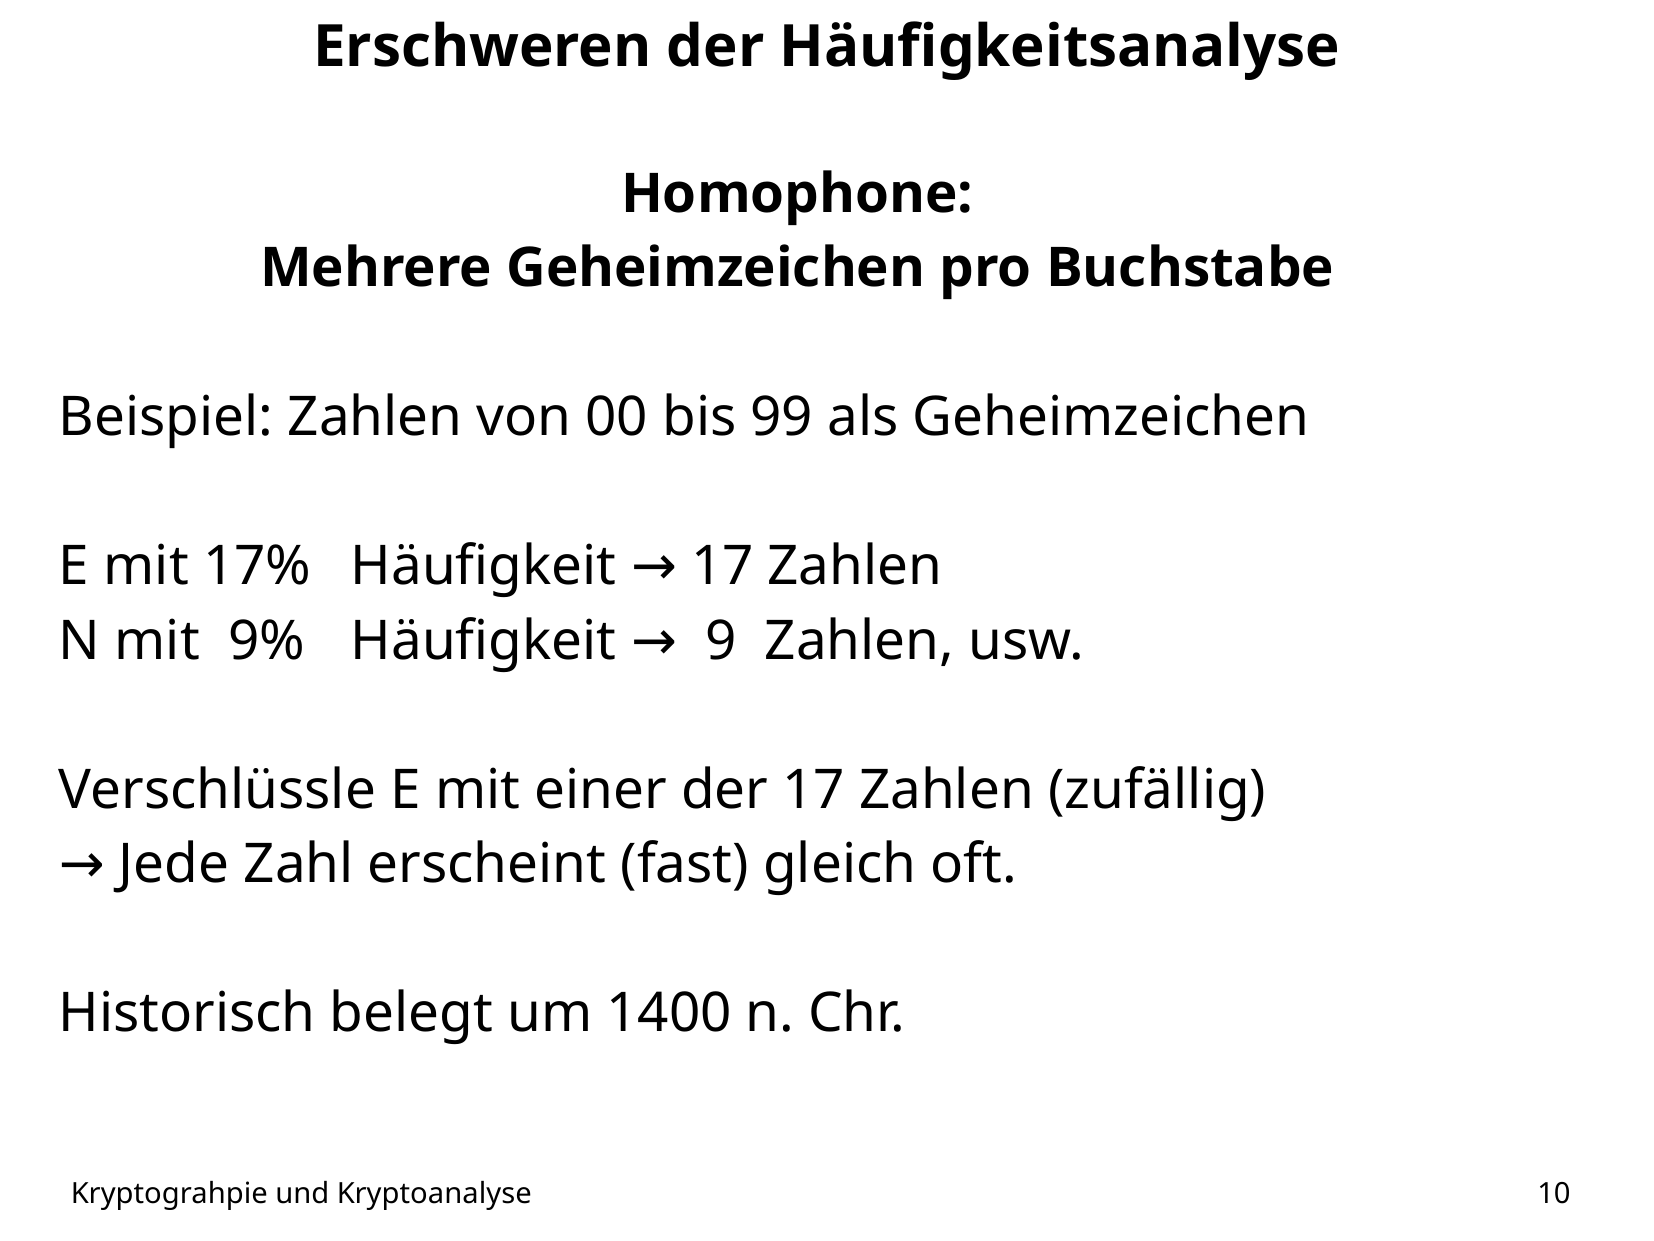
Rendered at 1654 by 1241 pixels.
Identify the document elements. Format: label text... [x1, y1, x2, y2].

list Homophone: Mehrere Geheimzeichen pro Buchstabe Beispiel: Zahlen von 00 bis 99 als Geheimzeichen E mit 17% Häufigkeit → 17 Zahlen N mit 9% Häufigkeit → 9 Zahlen, usw. Verschlüssle E mit einer der 17 Zahlen (zufällig) → Jede Zahl erscheint (fast) gleich oft. Historisch belegt um 1400 n. Chr. [59, 153, 1536, 1052]
title Erschweren der Häufigkeitsanalyse [0, 5, 1654, 83]
